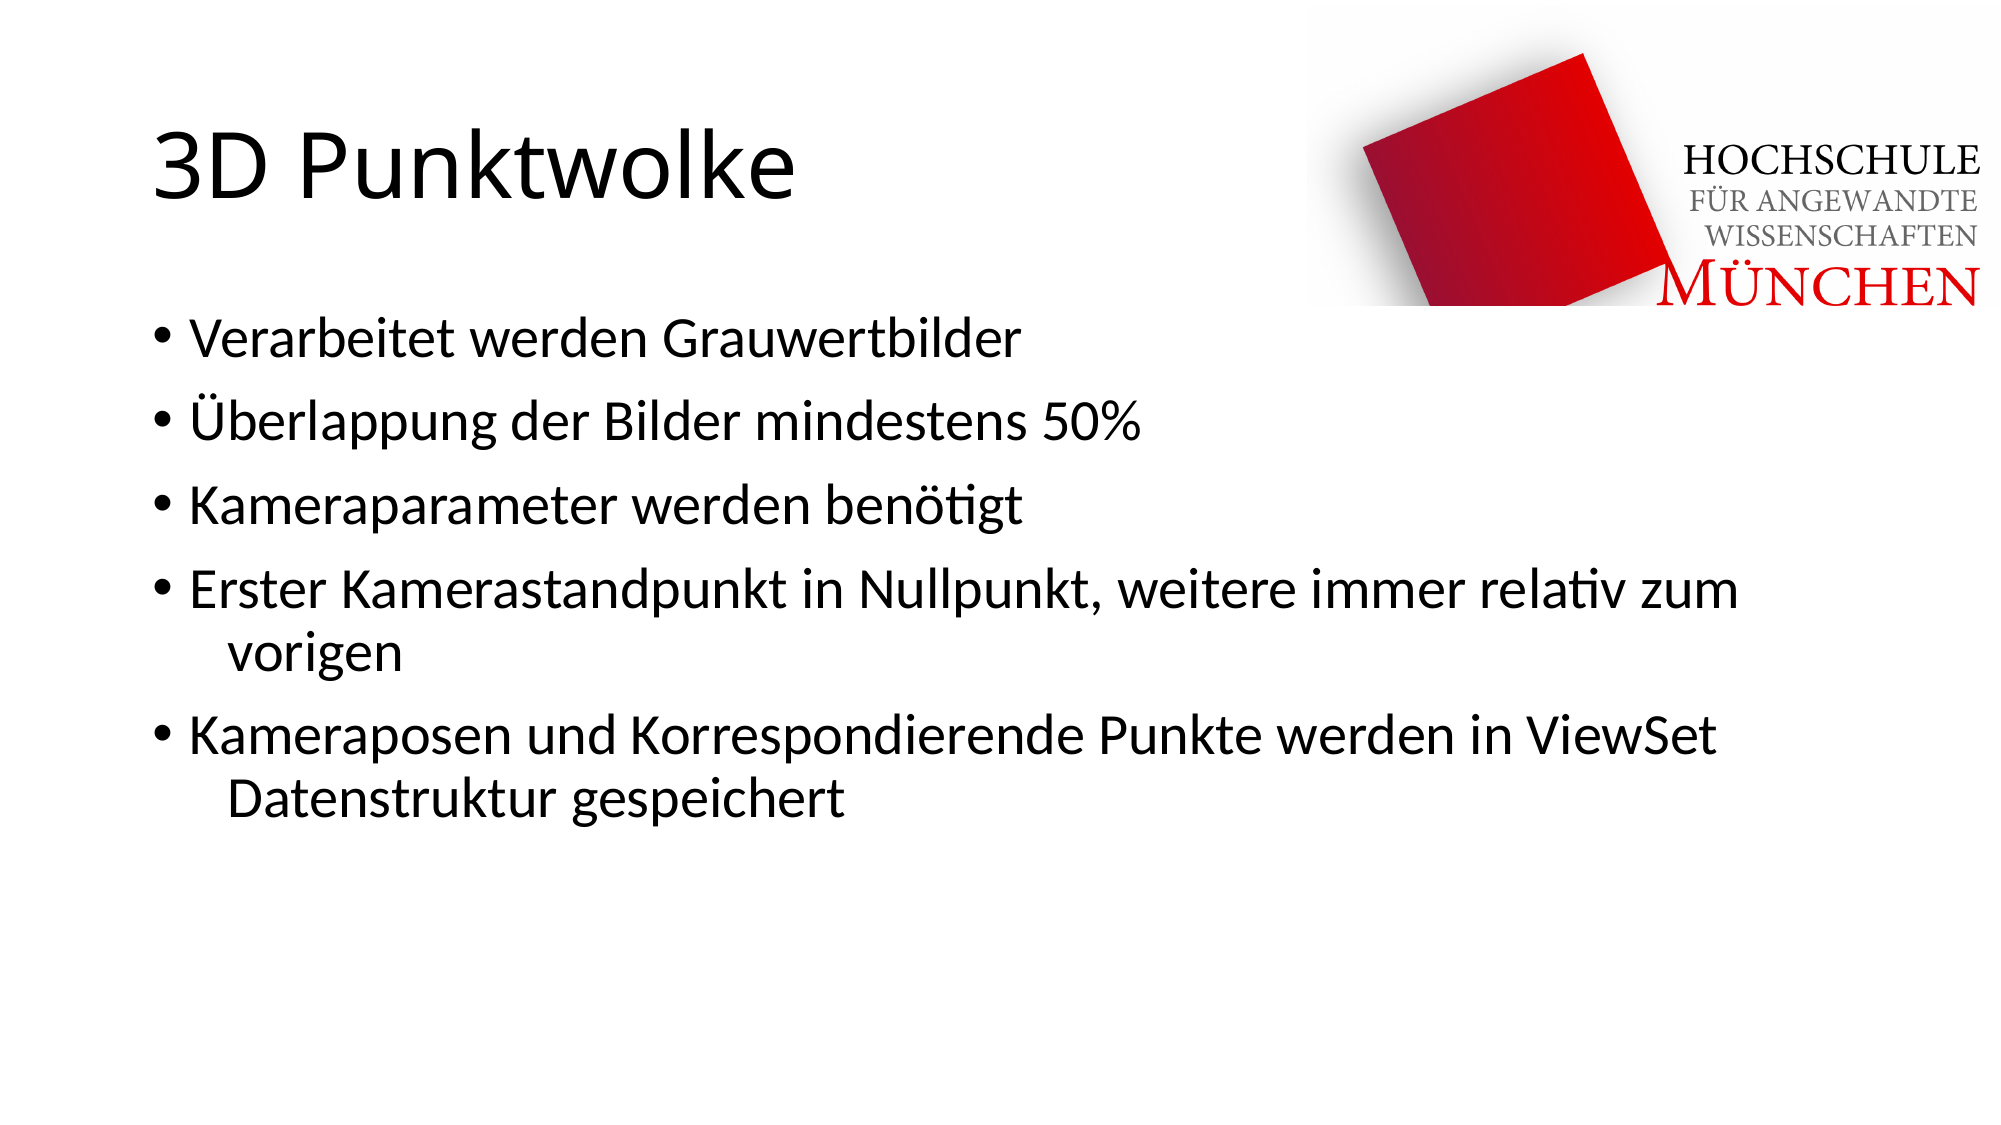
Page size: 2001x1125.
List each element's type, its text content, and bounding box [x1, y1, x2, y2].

title 3D Punktwolke [137, 59, 1863, 278]
list Verarbeitet werden Grauwertbilder Überlappung der Bilder mindestens 50% Kameraparameter werden benötigt Erster Kamerastandpunkt in Nullpunkt, weitere immer relativ zum vorigen Kameraposen und Korrespondierende Punkte werden in ViewSet Datenstruktur gespeichert [137, 299, 1863, 1014]
